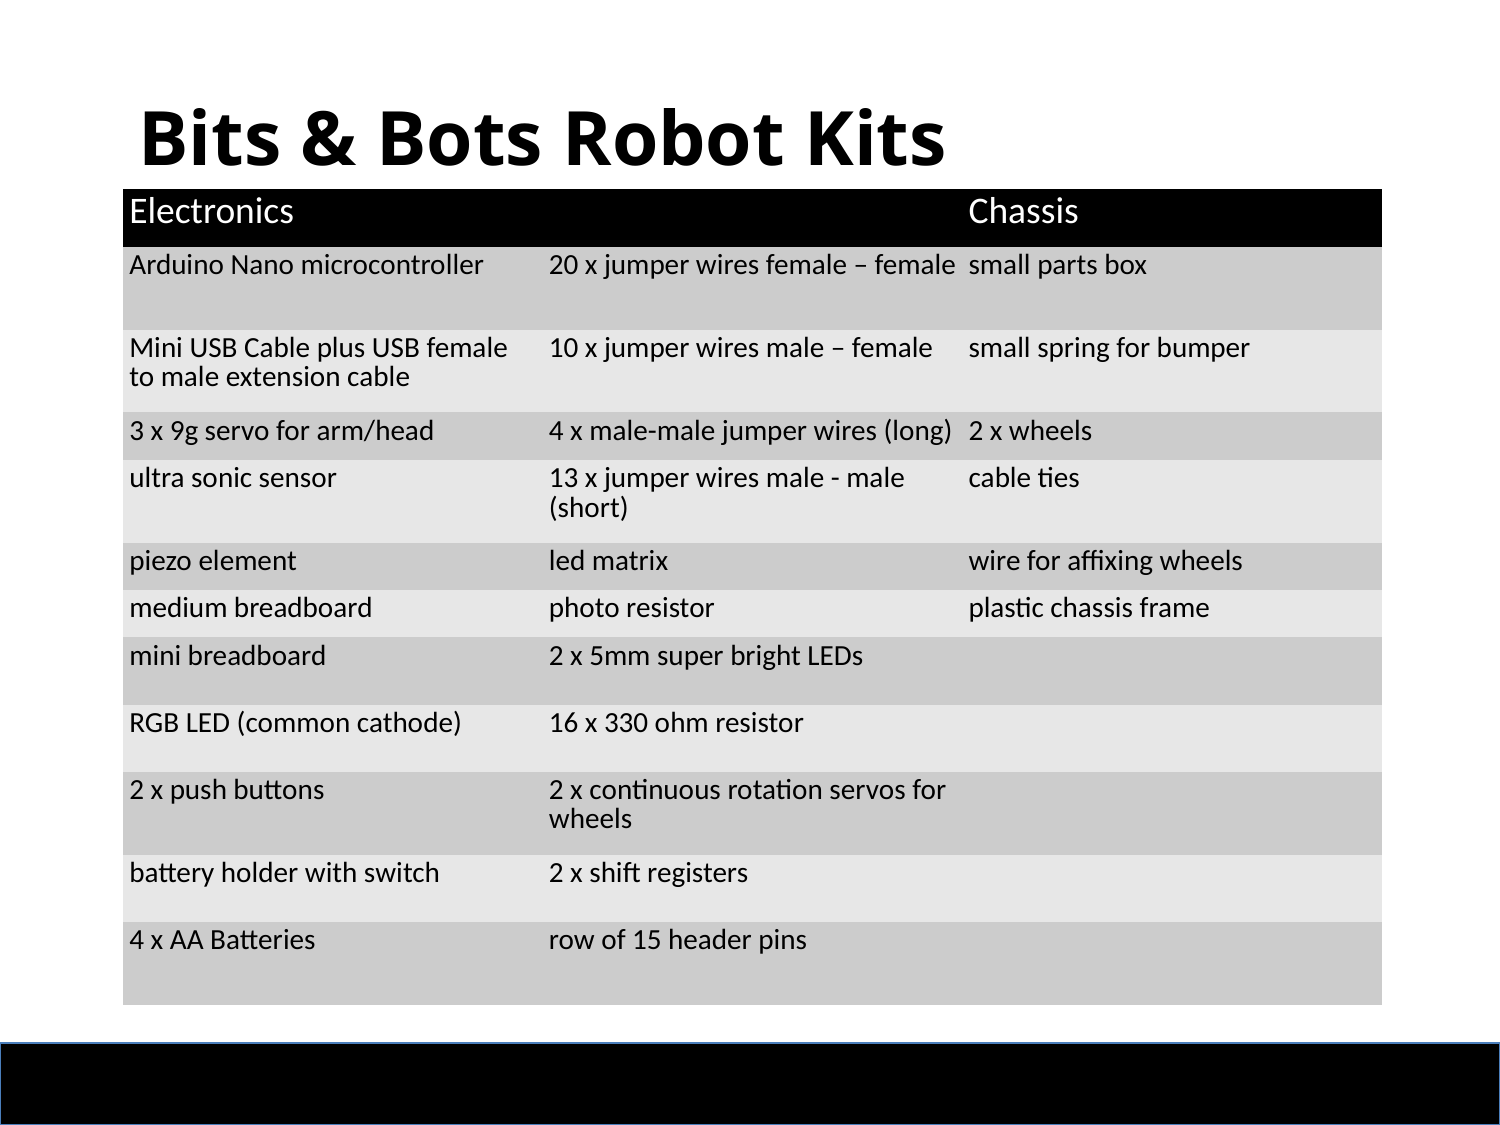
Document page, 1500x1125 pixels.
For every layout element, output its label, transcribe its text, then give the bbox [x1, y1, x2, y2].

table_cell [963, 772, 1382, 855]
table_cell 20 x jumper wires female – female [543, 247, 963, 330]
table_cell 2 x shift registers [543, 855, 963, 922]
table_cell cable ties [963, 460, 1382, 543]
table_cell wire for affixing wheels [963, 543, 1382, 590]
table_cell medium breadboard [123, 590, 543, 637]
table_cell RGB LED (common cathode) [123, 705, 543, 772]
table_cell 10 x jumper wires male – female [543, 330, 963, 412]
table_cell small spring for bumper [963, 330, 1382, 412]
table_cell Arduino Nano microcontroller [123, 247, 543, 330]
table_cell 4 x AA Batteries [123, 922, 543, 1005]
table_cell piezo element [123, 543, 543, 590]
table_cell [963, 855, 1382, 922]
table_cell ultra sonic sensor [123, 460, 543, 543]
table_cell 16 x 330 ohm resistor [543, 705, 963, 772]
table_cell 13 x jumper wires male - male (short) [543, 460, 963, 543]
table_cell 2 x push buttons [123, 772, 543, 855]
table_cell 2 x continuous rotation servos for wheels [543, 772, 963, 855]
table_cell small parts box [963, 247, 1382, 330]
table_cell photo resistor [543, 590, 963, 637]
table_cell [963, 922, 1382, 1005]
table_cell 3 x 9g servo for arm/head [123, 412, 543, 460]
table_cell row of 15 header pins [543, 922, 963, 1005]
table_cell mini breadboard [123, 637, 543, 705]
table_cell [963, 637, 1382, 705]
table_cell plastic chassis frame [963, 590, 1382, 637]
title Bits & Bots Robot Kits [123, 82, 1383, 174]
table_header Chassis [963, 189, 1382, 247]
table_cell Mini USB Cable plus USB female to male extension cable [123, 330, 543, 412]
table_cell battery holder with switch [123, 855, 543, 922]
table_header Electronics [123, 189, 963, 247]
table_cell 2 x wheels [963, 412, 1382, 460]
table_cell led matrix [543, 543, 963, 590]
table_cell [963, 705, 1382, 772]
table_cell 4 x male-male jumper wires (long) [543, 412, 963, 460]
table_cell 2 x 5mm super bright LEDs [543, 637, 963, 705]
